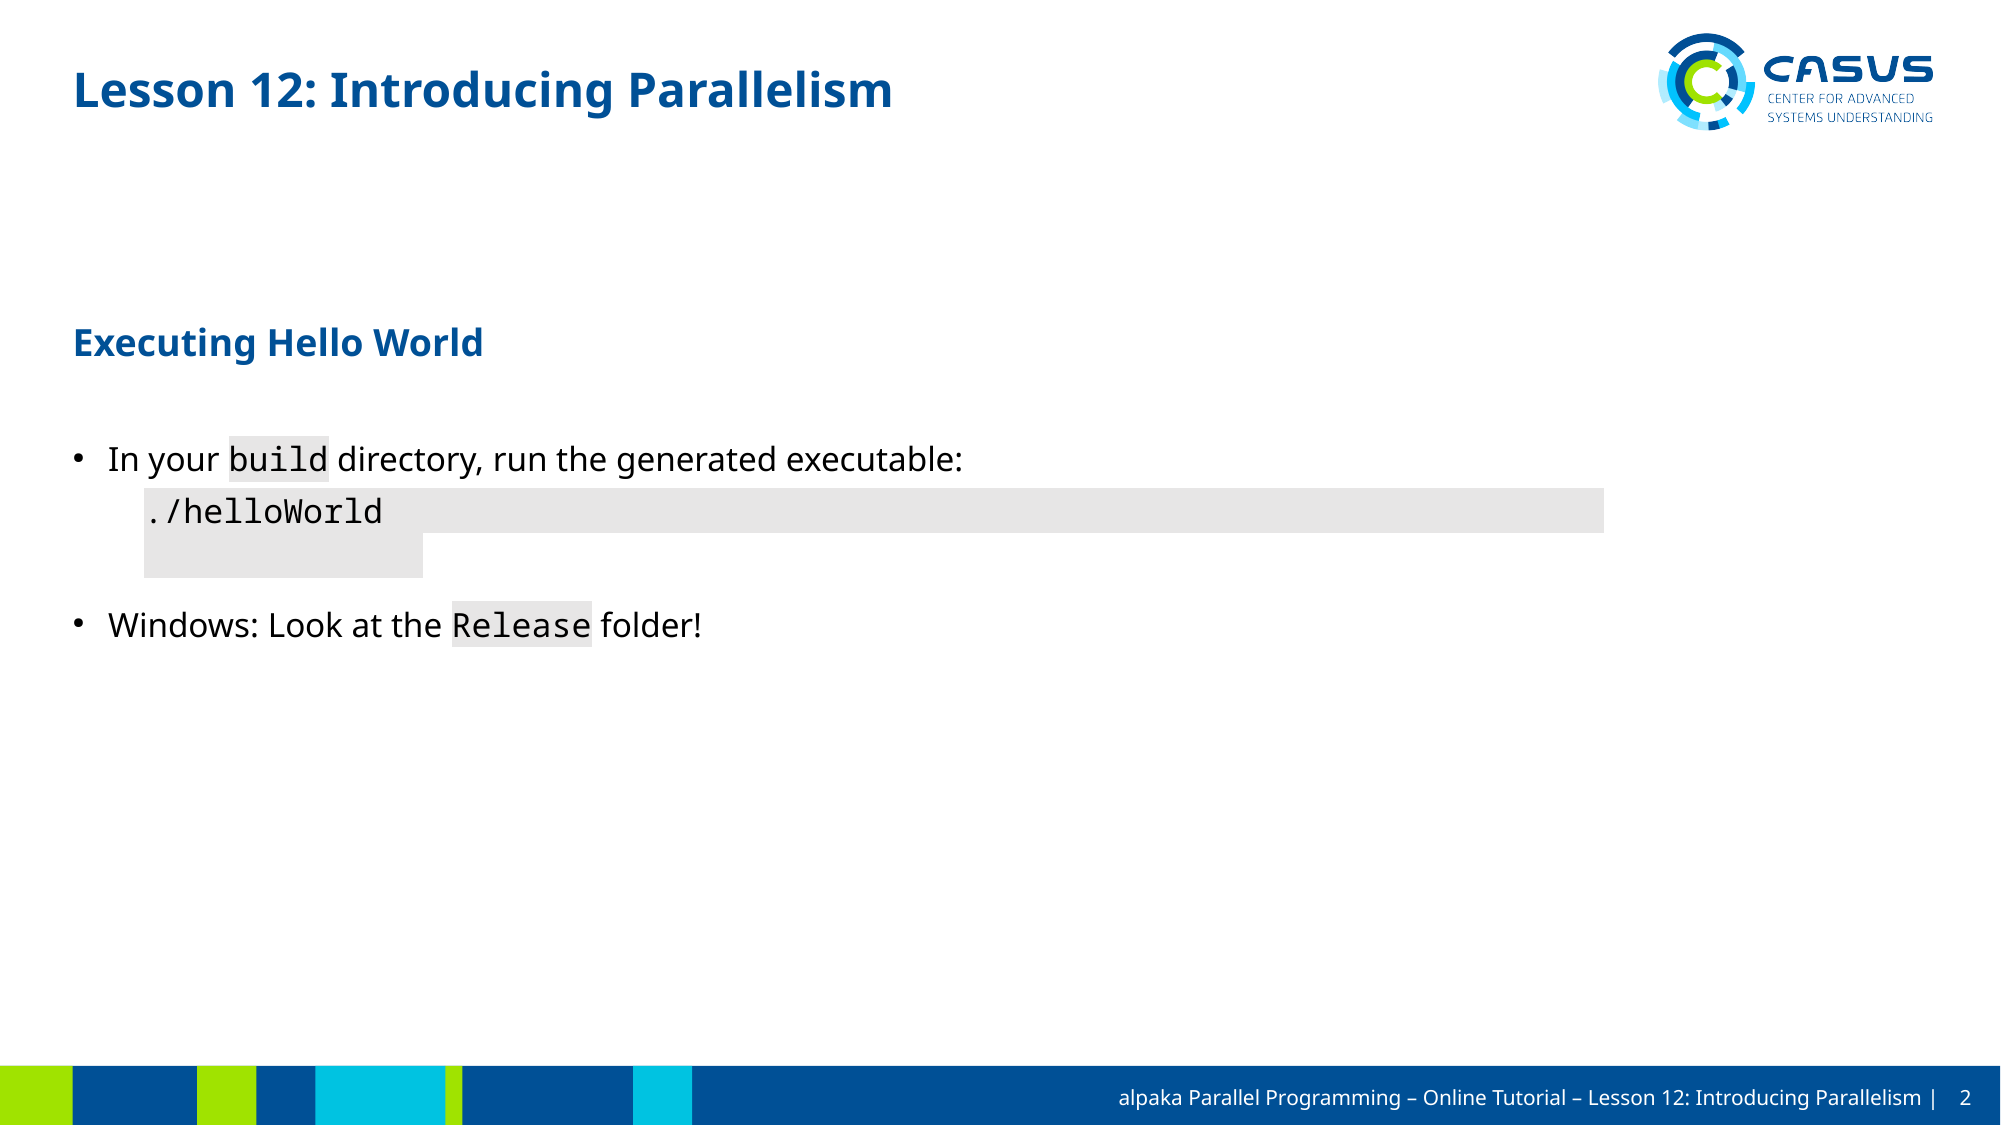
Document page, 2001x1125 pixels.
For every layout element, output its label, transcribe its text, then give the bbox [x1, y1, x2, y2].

title Lesson 12: Introducing Parallelism [72, 54, 1620, 123]
picture [1658, 33, 1933, 131]
list Executing Hello World In your build directory, run the generated executable: ./helloWorld Windows: Look at the Release folder! [72, 316, 1620, 979]
